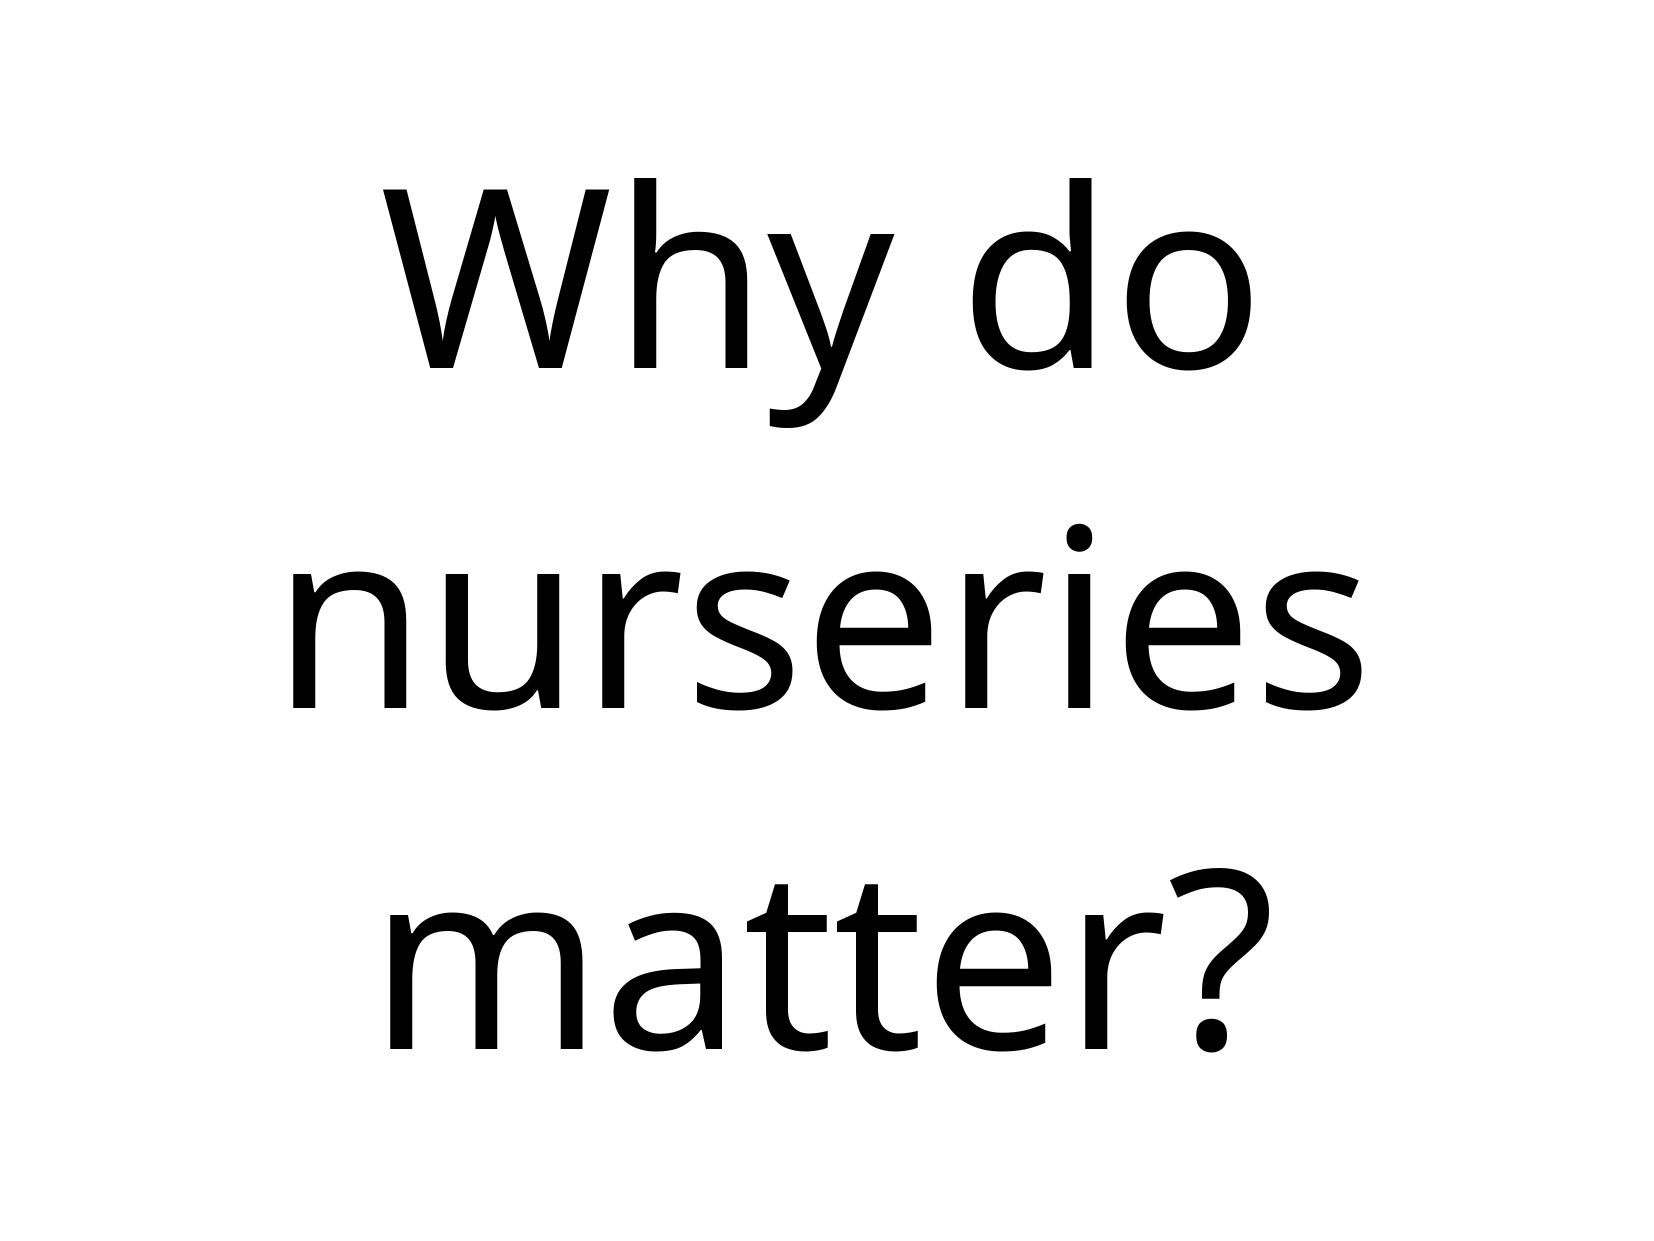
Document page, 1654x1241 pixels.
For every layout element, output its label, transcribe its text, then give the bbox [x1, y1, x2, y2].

title Why do nurseries matter? [78, 154, 1568, 1069]
